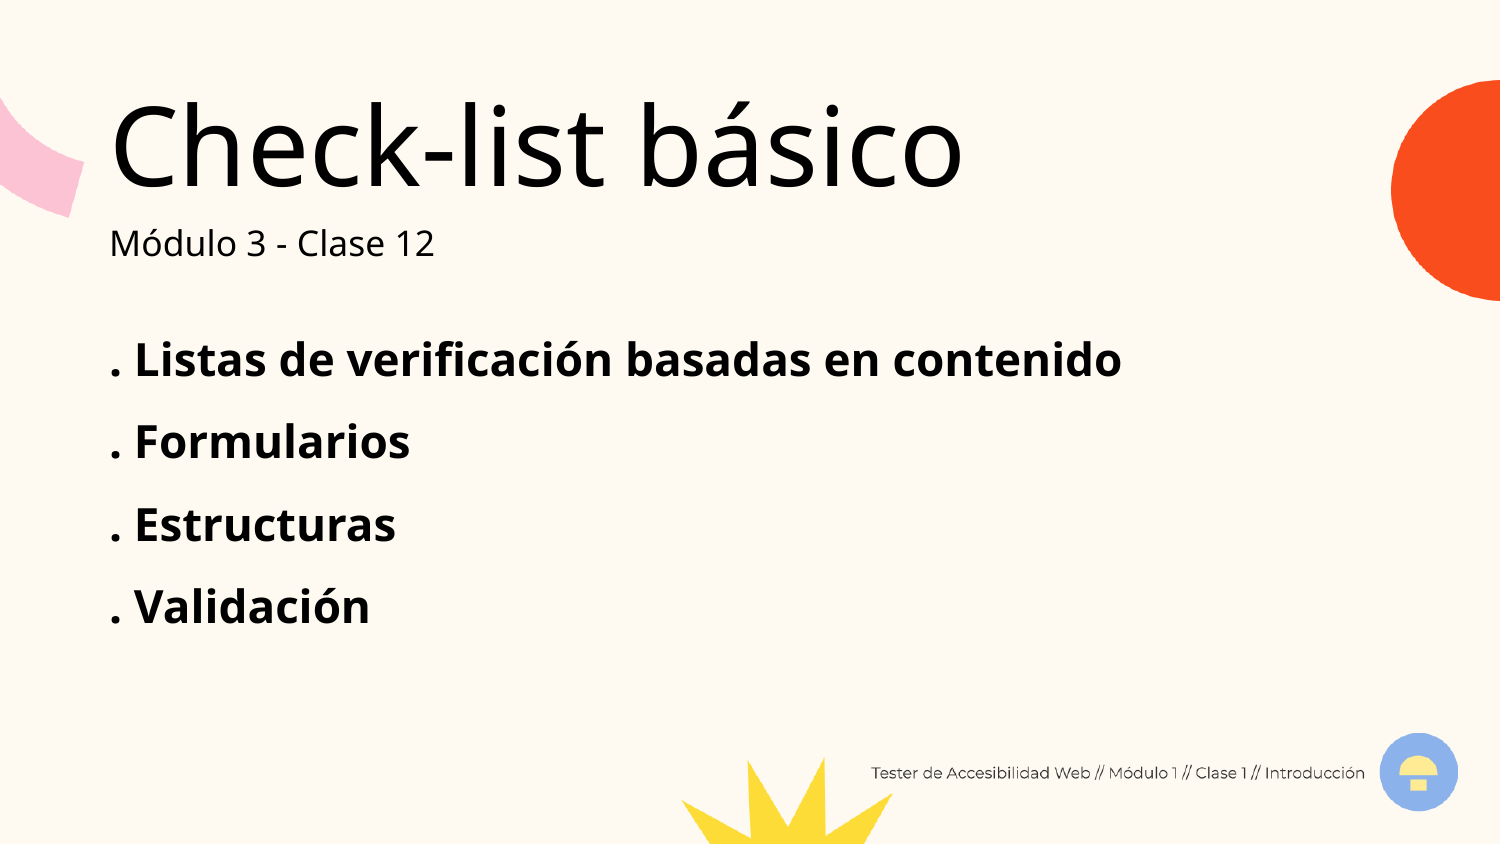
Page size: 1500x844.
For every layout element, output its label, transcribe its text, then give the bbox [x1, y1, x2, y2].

text_box Check-list básico [94, 61, 1444, 224]
picture [0, 0, 1500, 844]
text_box . Listas de verificación basadas en contenido . Formularios . Estructuras . Validación [94, 288, 1476, 815]
text_box Módulo 3 - Clase 12 [94, 205, 980, 279]
